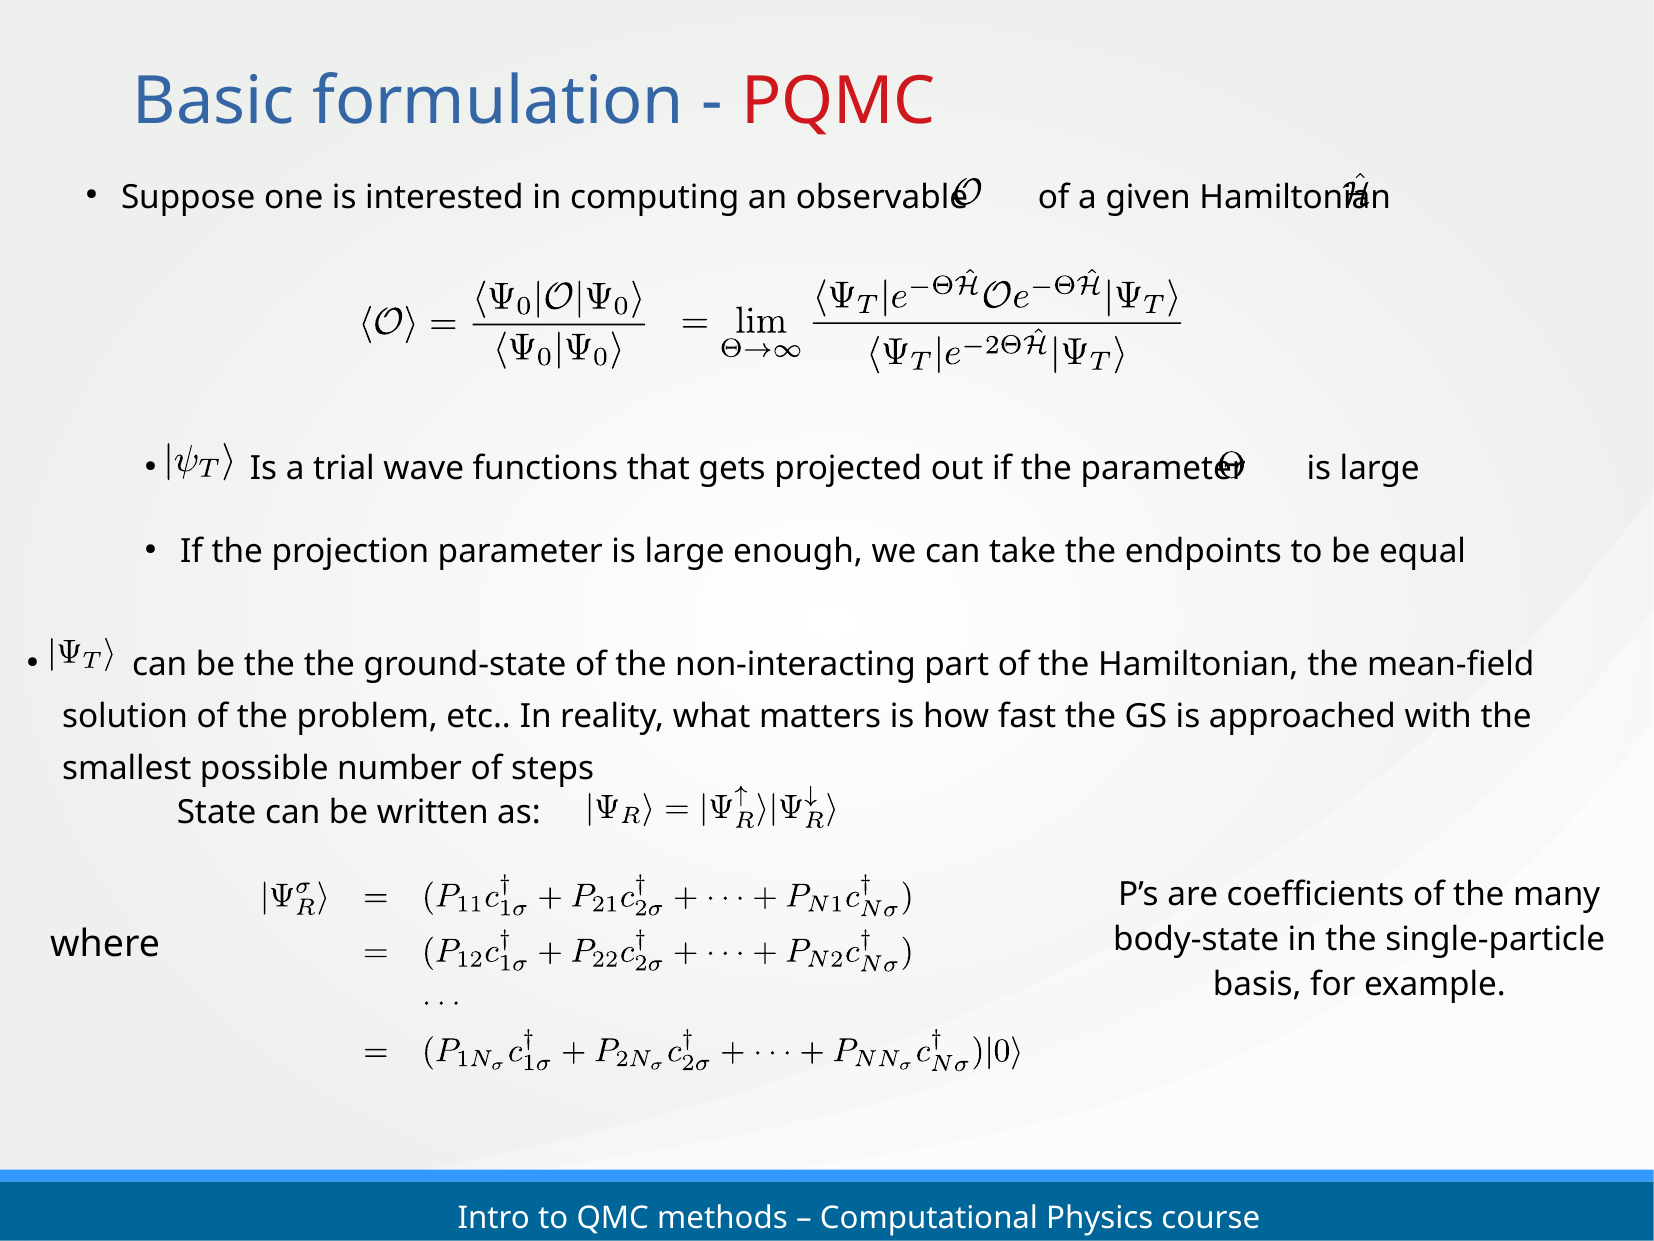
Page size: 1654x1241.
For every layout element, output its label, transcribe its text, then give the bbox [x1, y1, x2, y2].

text_box [1216, 451, 1247, 479]
text_box P’s are coefficients of the many body-state in the single-particle basis, for example. [1098, 862, 1605, 989]
text_box [358, 280, 645, 369]
text_box Is a trial wave functions that gets projected out if the parameter is large [129, 437, 1389, 490]
text_box where [35, 909, 173, 967]
text_box [952, 177, 983, 206]
text_box [585, 785, 839, 829]
text_box [680, 268, 1182, 374]
text_box [163, 442, 237, 481]
text_box [1342, 172, 1371, 206]
text_box [259, 874, 1024, 1072]
text_box can be the the ground-state of the non-interacting part of the Hamiltonian, the mean-field solution of the problem, etc.. In reality, what matters is how fast the GS is approached with the smallest possible number of steps [11, 625, 1654, 786]
picture [0, 0, 1654, 1169]
text_box [47, 637, 117, 672]
text_box Suppose one is interested in computing an observable of a given Hamiltonian [70, 165, 1394, 218]
text_box If the projection parameter is large enough, we can take the endpoints to be equal [129, 519, 1429, 572]
text_box Basic formulation - PQMC [82, 45, 1624, 187]
text_box State can be written as: [162, 780, 544, 833]
